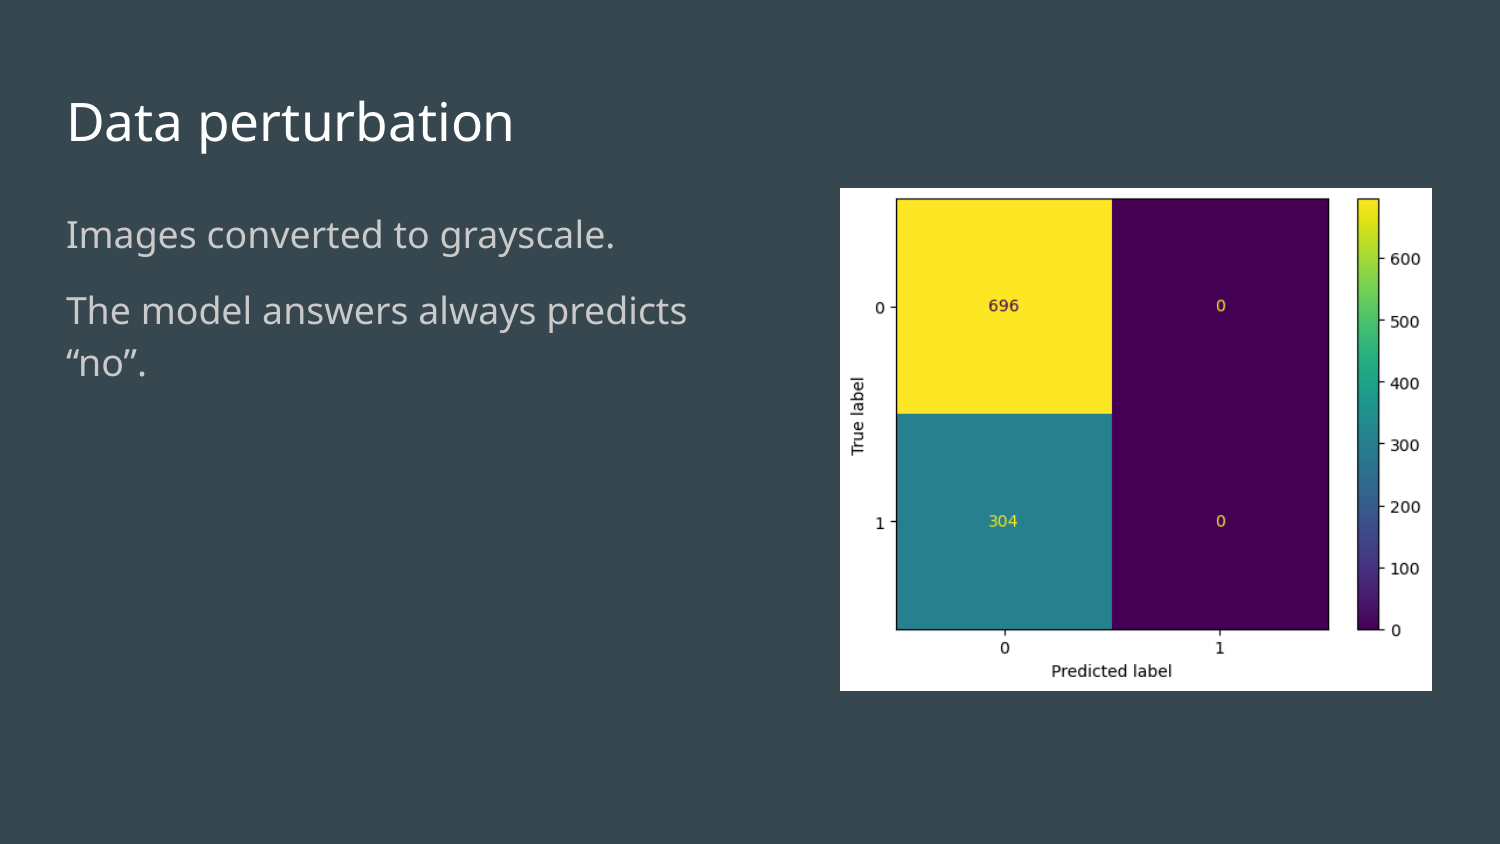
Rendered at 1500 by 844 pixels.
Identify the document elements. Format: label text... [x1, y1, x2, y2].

title Data perturbation [51, 72, 1449, 167]
picture [840, 188, 1432, 691]
list Images converted to grayscale. The model answers always predicts “no”. [51, 189, 782, 750]
